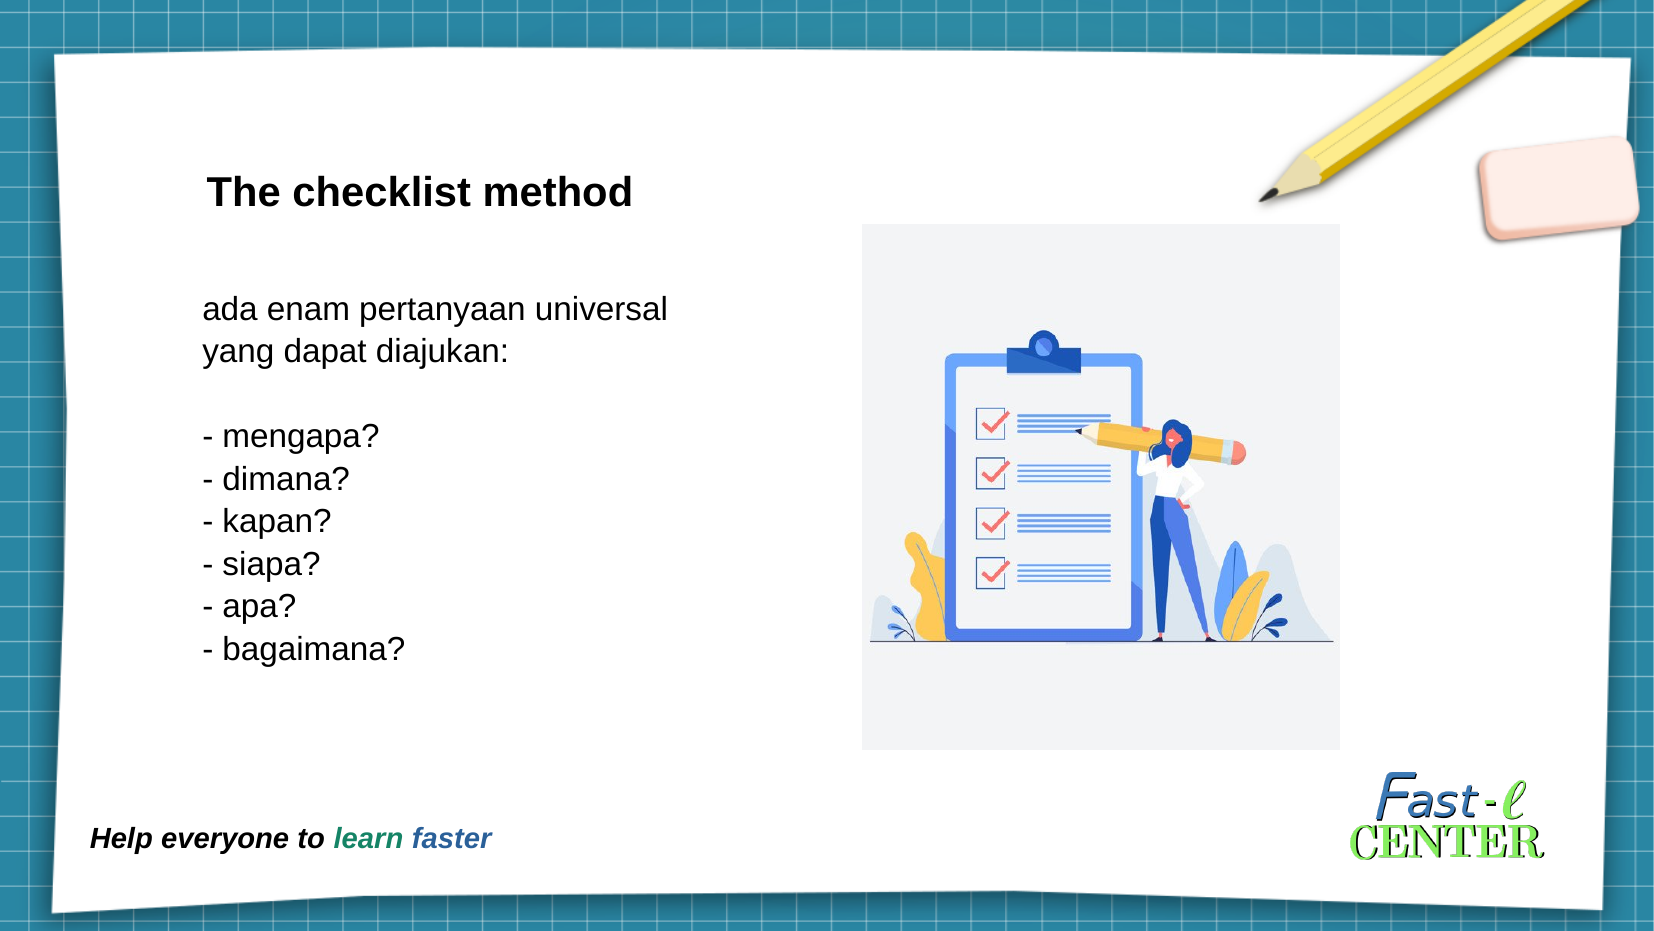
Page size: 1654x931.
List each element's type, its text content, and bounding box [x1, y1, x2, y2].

text_box The checklist method [191, 160, 676, 226]
text_box ada enam pertanyaan universal yang dapat diajukan: - mengapa? - dimana? - kapan? - siapa? - apa? - bagaimana? [187, 276, 693, 718]
text_box Help everyone to learn faster [75, 814, 507, 863]
picture [0, 0, 1654, 931]
